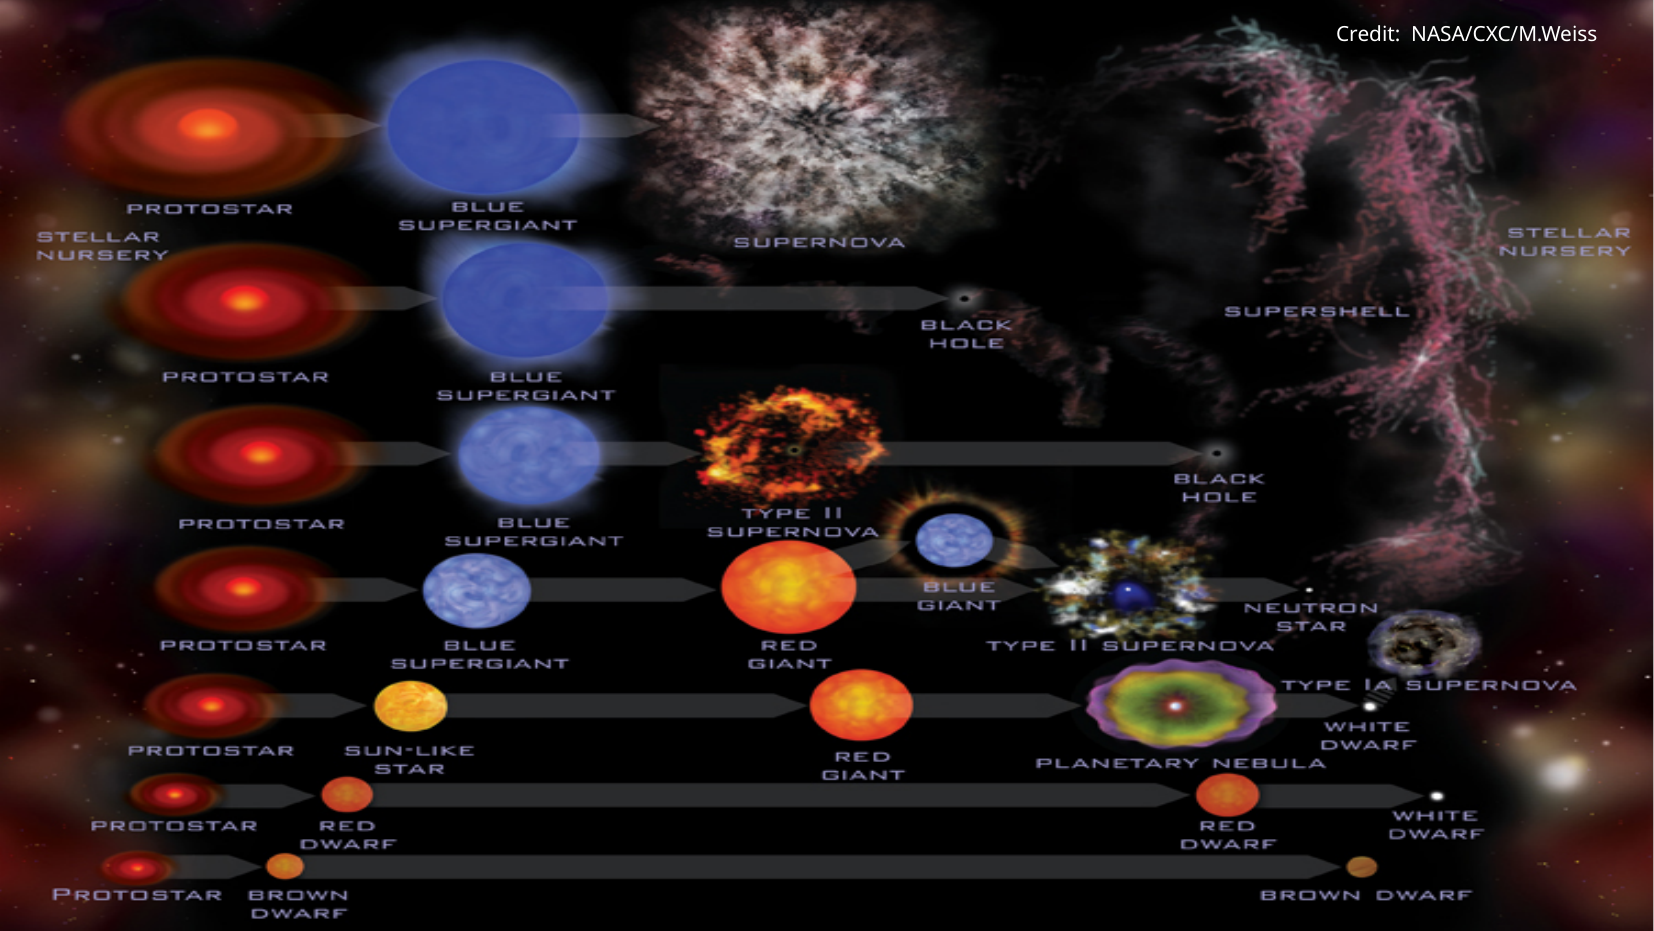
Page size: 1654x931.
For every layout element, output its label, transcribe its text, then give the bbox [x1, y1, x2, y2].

text_box Credit: NASA/CXC/M.Weiss [1321, 11, 1629, 51]
picture [0, 0, 1654, 931]
